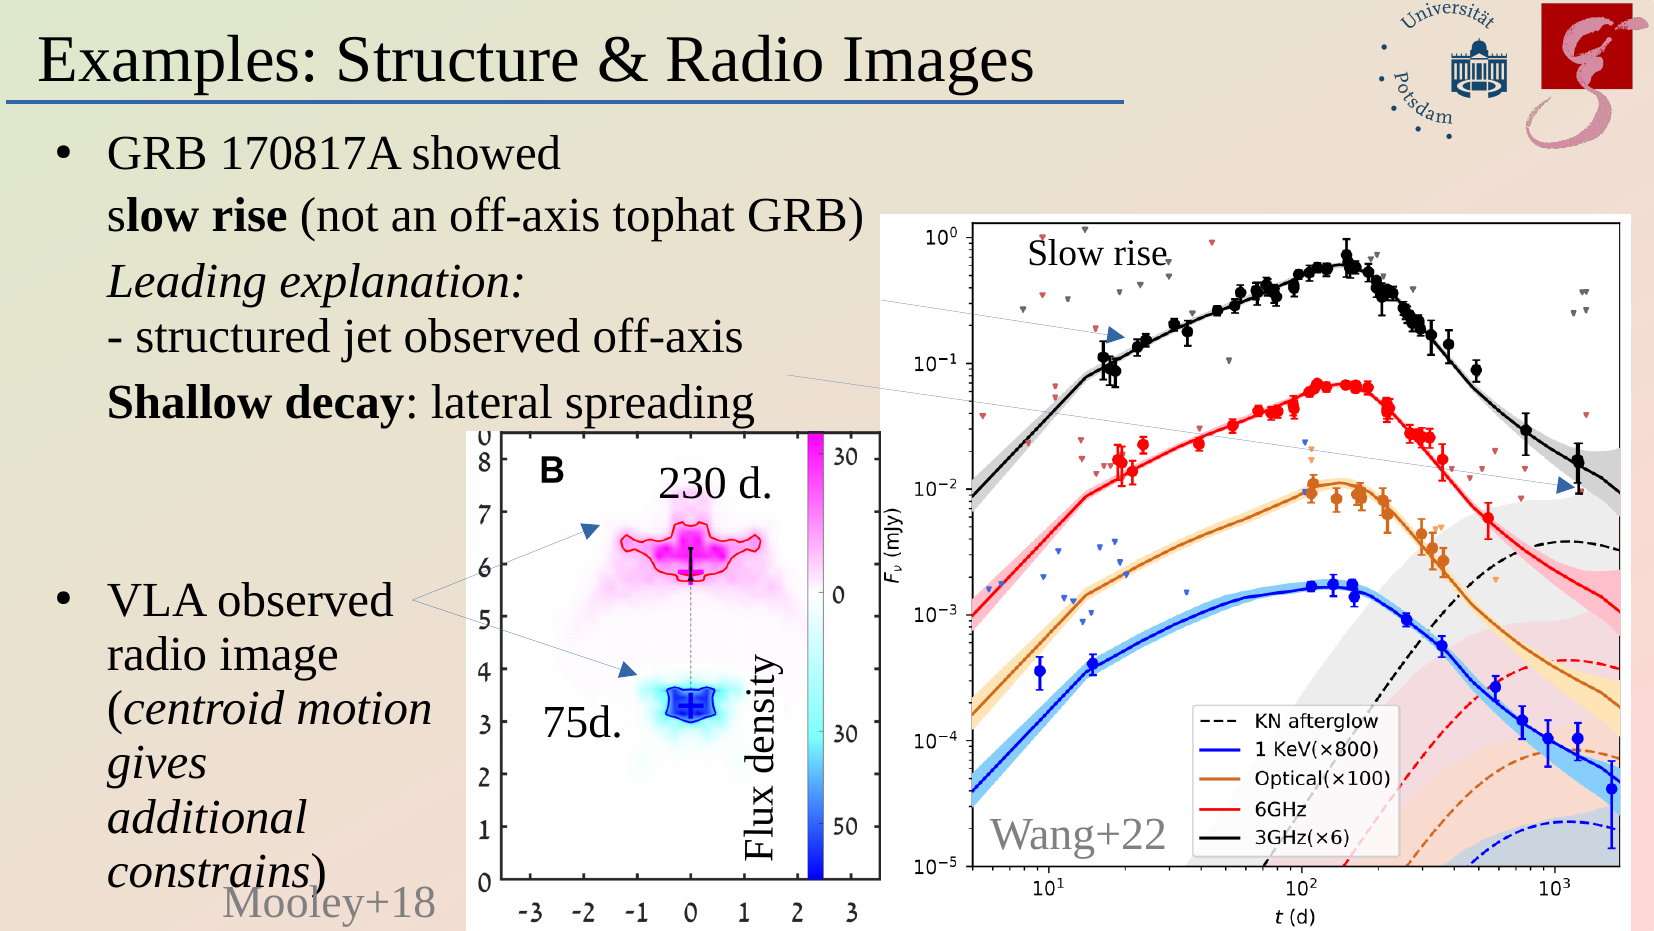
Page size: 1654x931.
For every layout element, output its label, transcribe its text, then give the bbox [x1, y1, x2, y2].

picture [1375, 0, 1654, 154]
list GRB 170817A showed slow rise (not an off-axis tophat GRB) Leading explanation: - structured jet observed off-axis Shallow decay: lateral spreading VLA observed radio image (centroid motion gives additional constrains) [37, 117, 901, 901]
picture [466, 214, 1631, 931]
text_box 75d. [527, 689, 638, 751]
text_box 230 d. [643, 450, 788, 511]
text_box Flux density [727, 637, 787, 877]
text_box Mooley+18 [207, 869, 451, 931]
title Examples: Structure & Radio Images [37, 0, 1375, 118]
text_box Wang+22 [975, 801, 1181, 863]
text_box Slow rise [1012, 225, 1276, 278]
